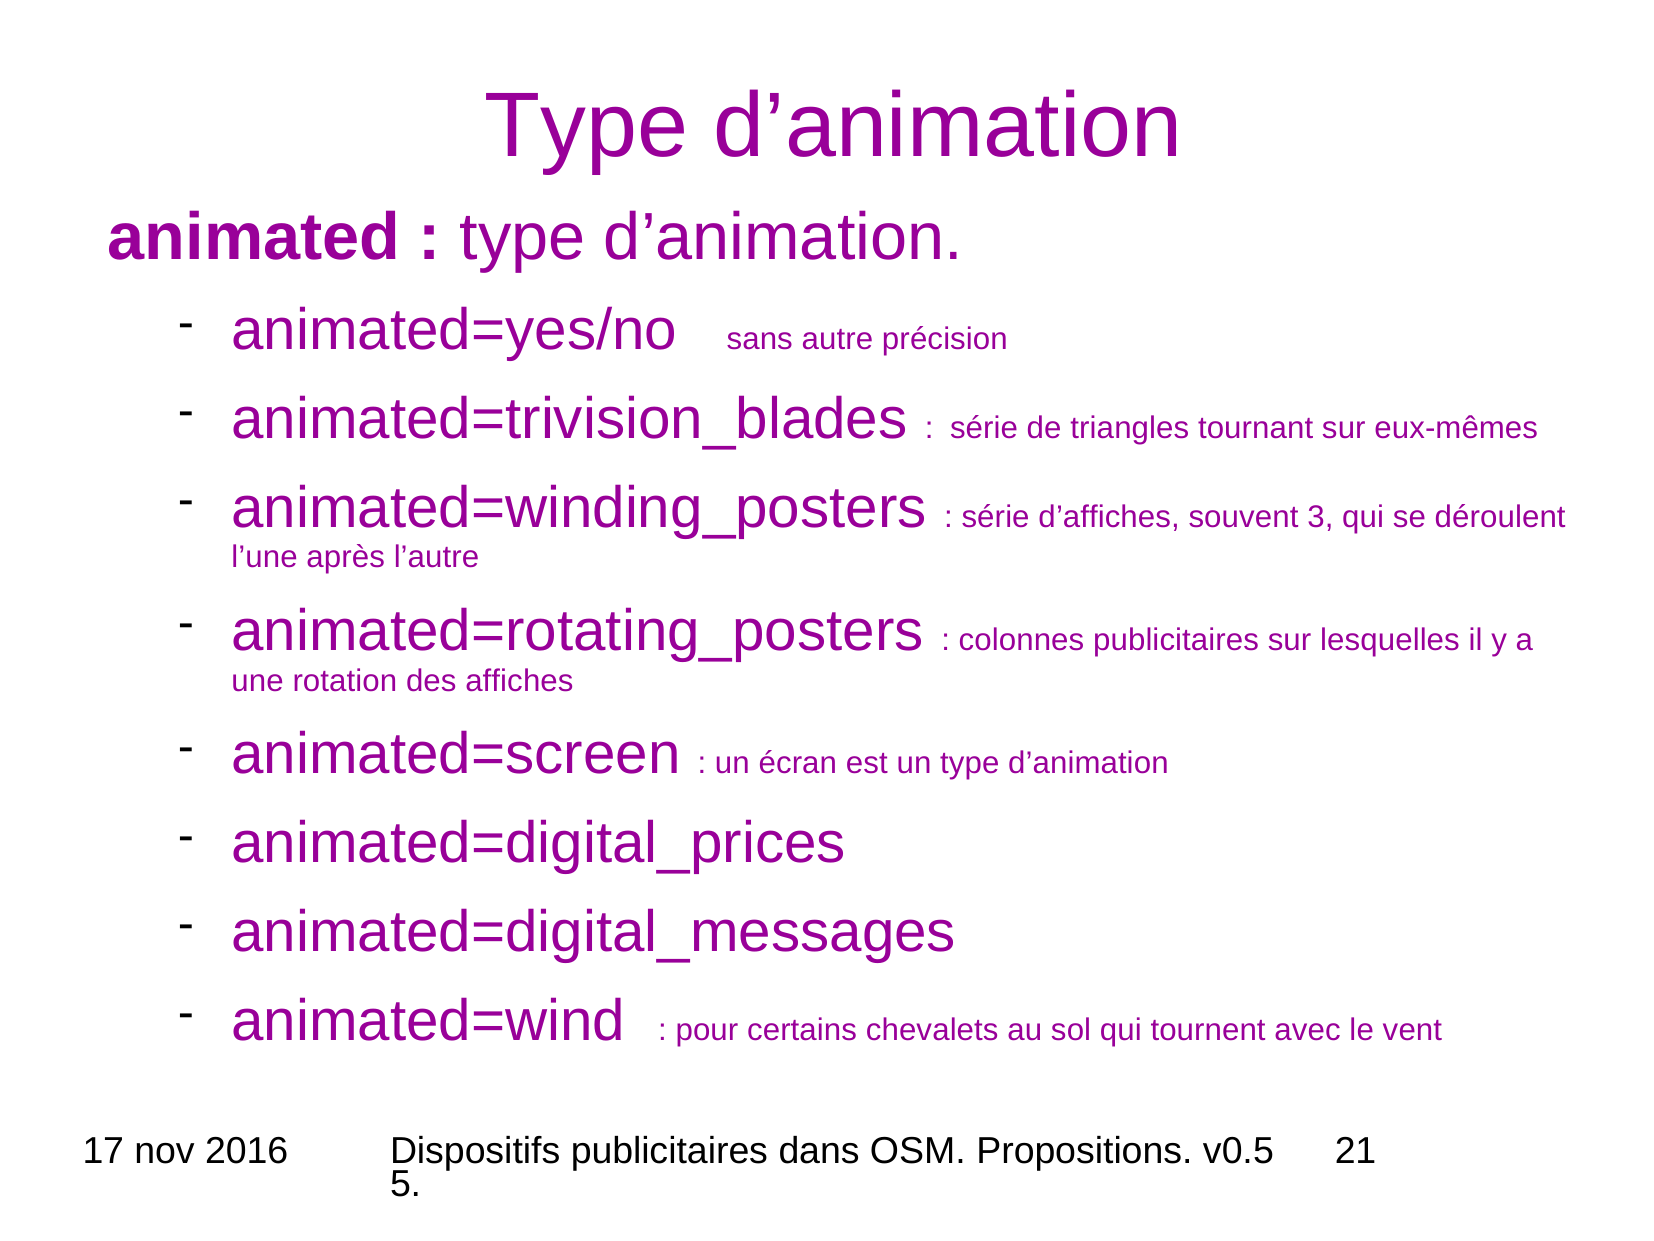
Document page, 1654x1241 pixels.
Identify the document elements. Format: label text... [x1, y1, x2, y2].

title Type d’animation [90, 19, 1579, 195]
list animated : type d’animation. animated=yes/no sans autre précision animated=trivision_blades : série de triangles tournant sur eux-mêmes animated=winding_posters : série d’affiches, souvent 3, qui se déroulent l’une après l’autre animated=rotating_posters : colonnes publicitaires sur lesquelles il y a une rotation des affiches animated=screen : un écran est un type d’animation animated=digital_prices animated=digital_messages animated=wind : pour certains chevalets au sol qui tournent avec le vent [90, 195, 1579, 1096]
